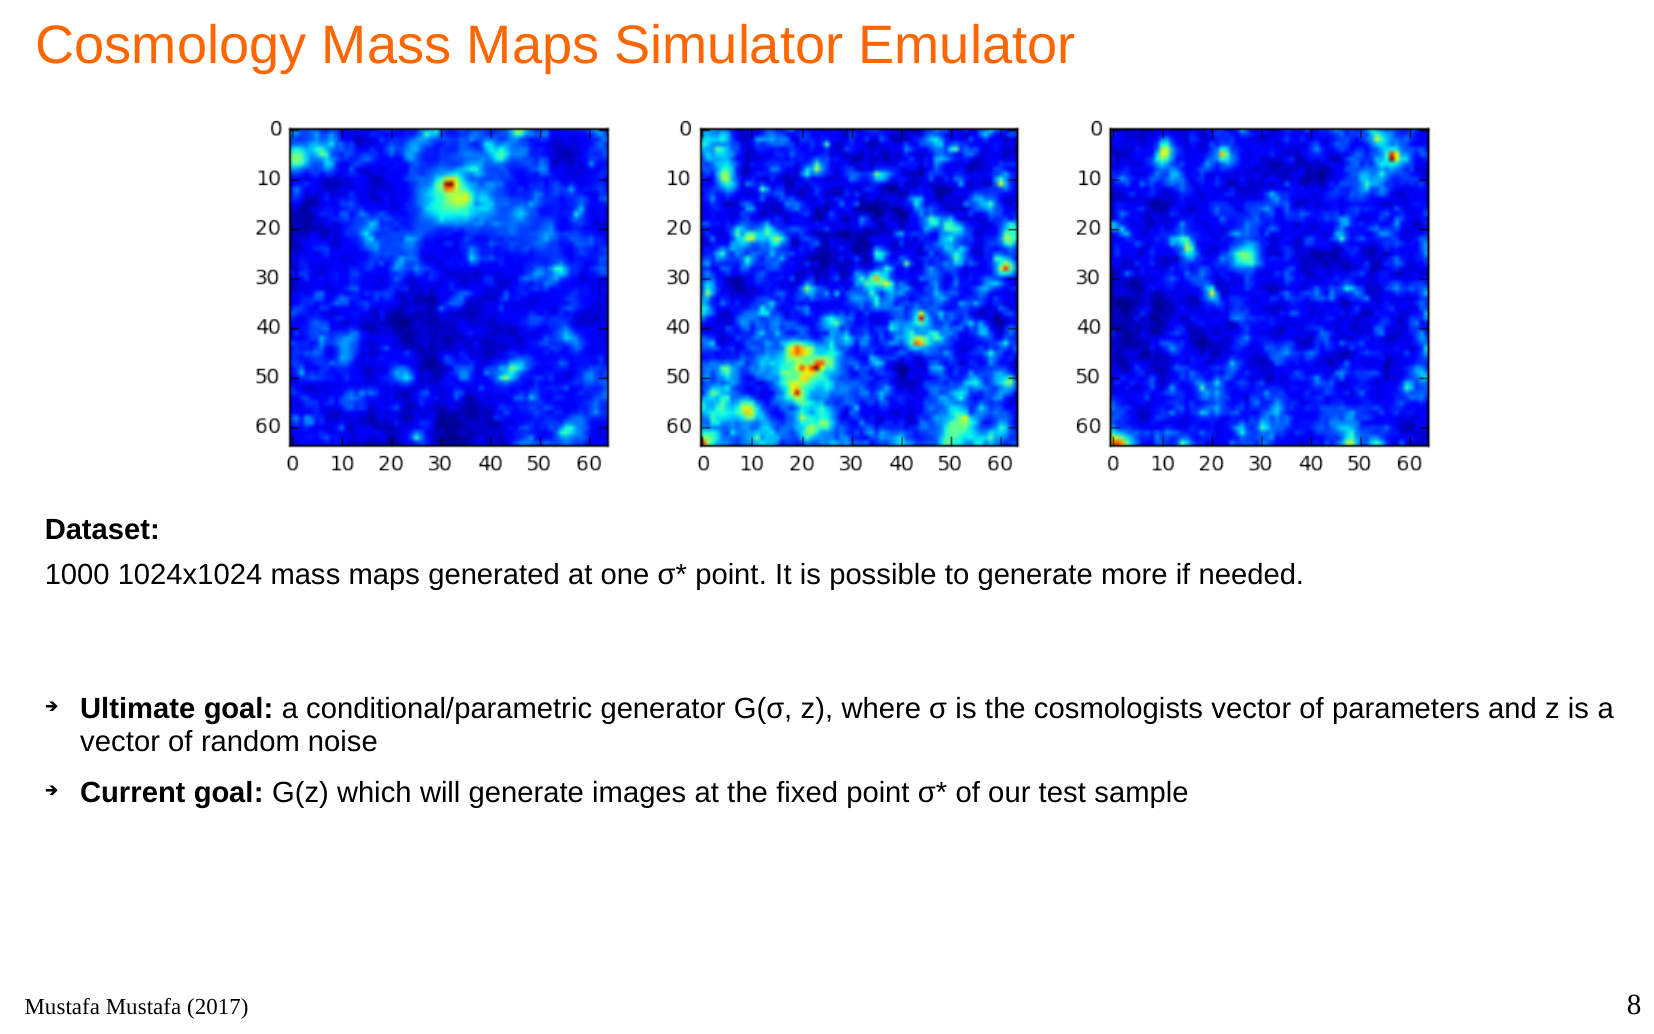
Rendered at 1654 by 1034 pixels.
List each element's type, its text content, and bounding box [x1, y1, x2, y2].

text_box Dataset: 1000 1024x1024 mass maps generated at one σ* point. It is possible to generate more if needed. Ultimate goal: a conditional/parametric generator G(σ, z), where σ is the cosmologists vector of parameters and z is a vector of random noise Current goal: G(z) which will generate images at the fixed point σ* of our test sample [30, 505, 1636, 825]
picture [240, 107, 1440, 483]
title Cosmology Mass Maps Simulator Emulator [35, 14, 1636, 76]
